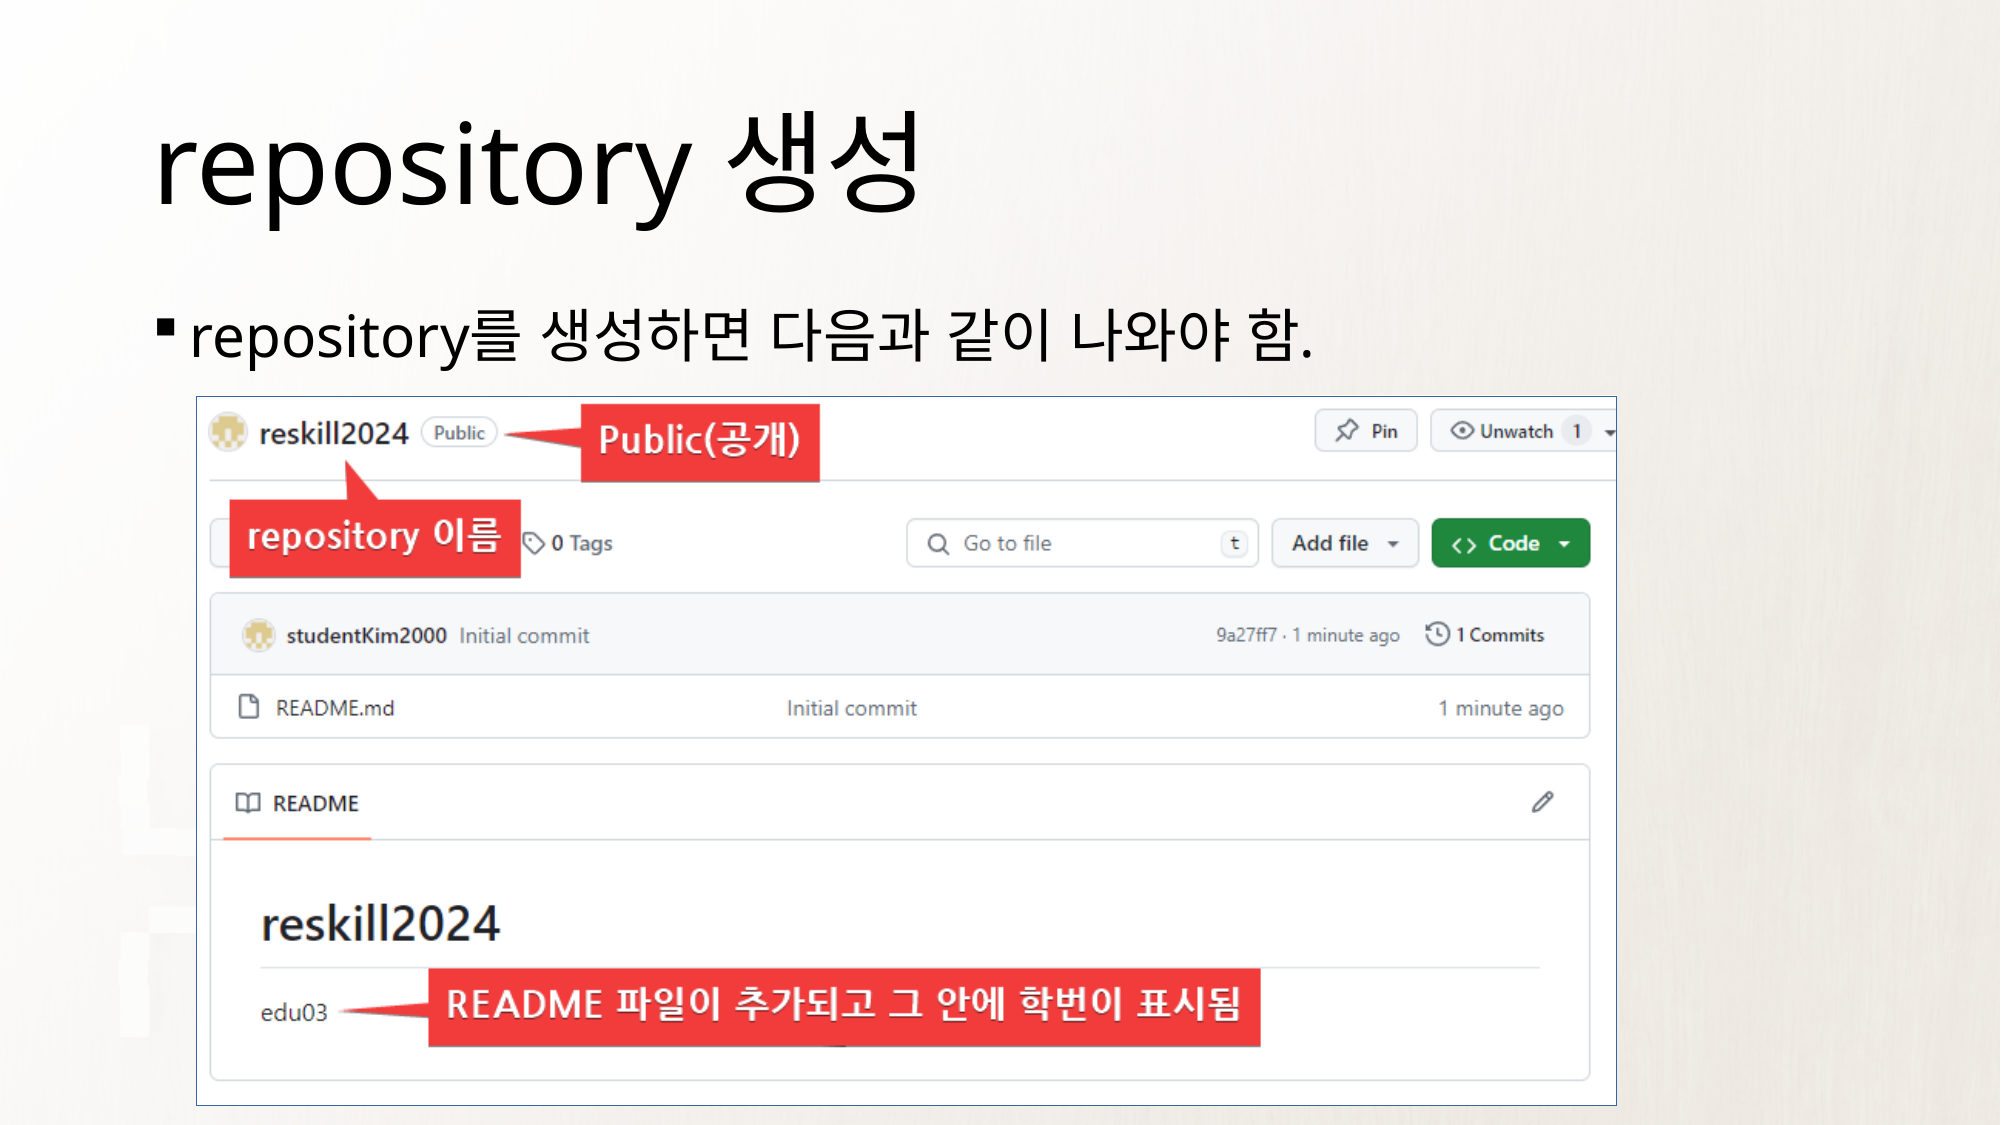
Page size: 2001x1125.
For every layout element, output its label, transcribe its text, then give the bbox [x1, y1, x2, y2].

picture [196, 395, 1617, 1106]
title repository 생성 [137, 59, 1863, 278]
list repository를 생성하면 다음과 같이 나와야 함. [137, 299, 1891, 397]
